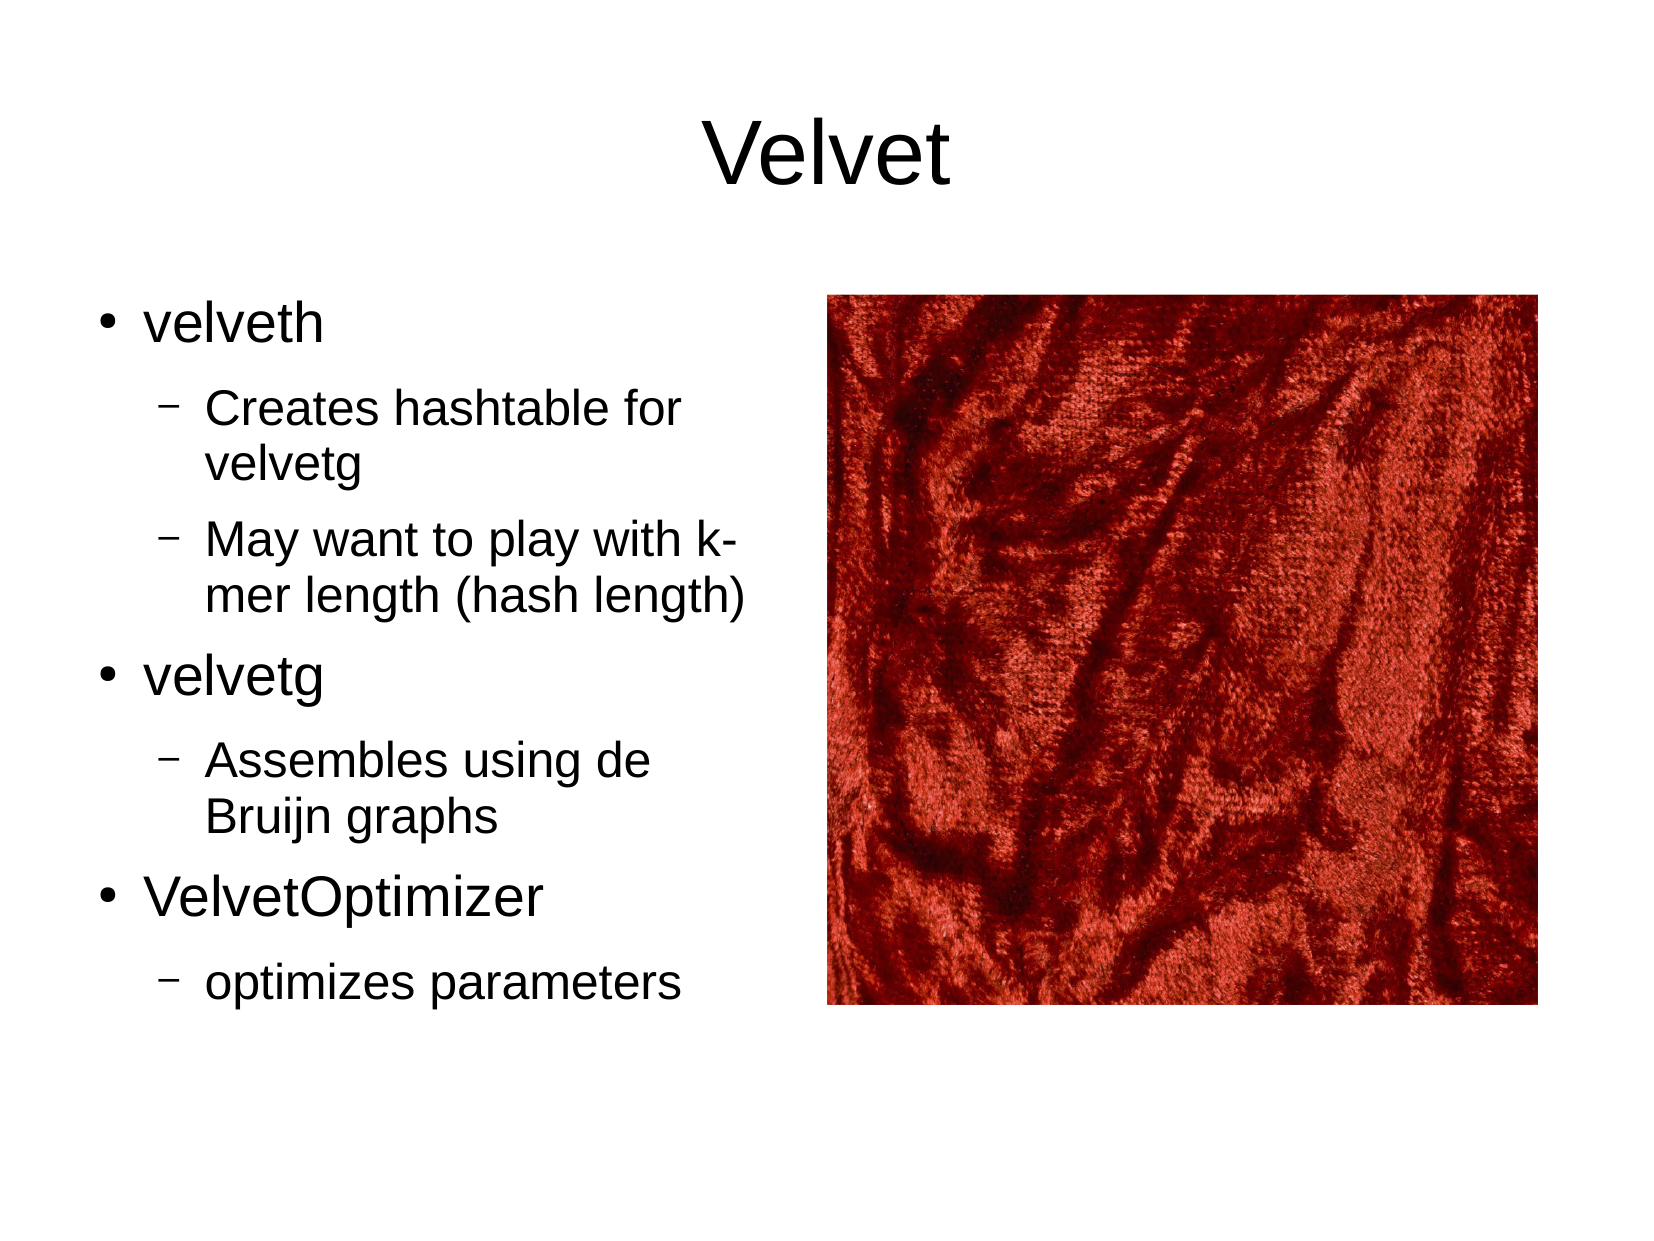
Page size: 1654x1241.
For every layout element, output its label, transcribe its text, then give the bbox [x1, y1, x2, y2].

title Velvet [82, 49, 1571, 257]
list velveth Creates hashtable for velvetg May want to play with k-mer length (hash length) velvetg Assembles using de Bruijn graphs VelvetOptimizer optimizes parameters [82, 290, 793, 1010]
picture [827, 294, 1538, 1005]
